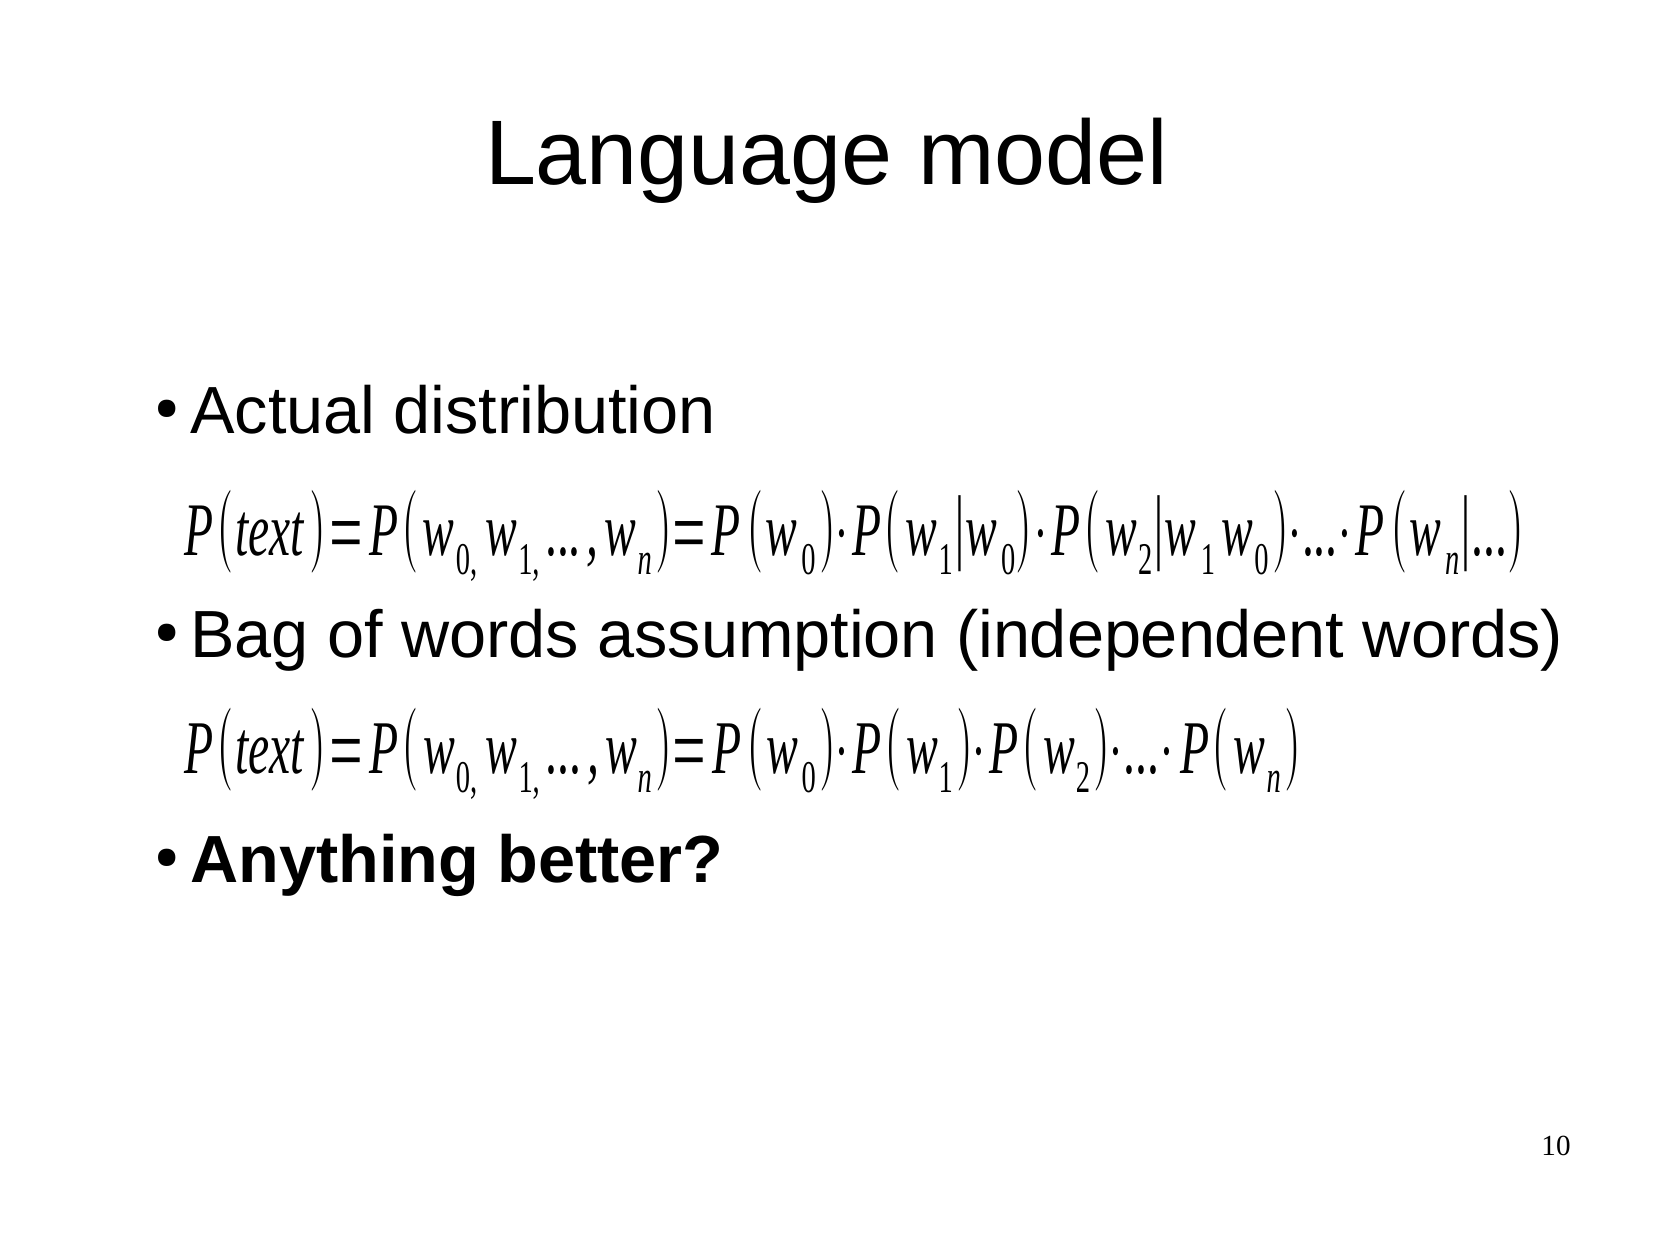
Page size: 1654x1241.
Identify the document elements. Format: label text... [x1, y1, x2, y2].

title Language model [82, 49, 1571, 257]
text_box Actual distribution Bag of words assumption (independent words) Anything better? [69, 291, 1654, 1056]
chart [169, 702, 1312, 801]
chart [169, 484, 1537, 583]
